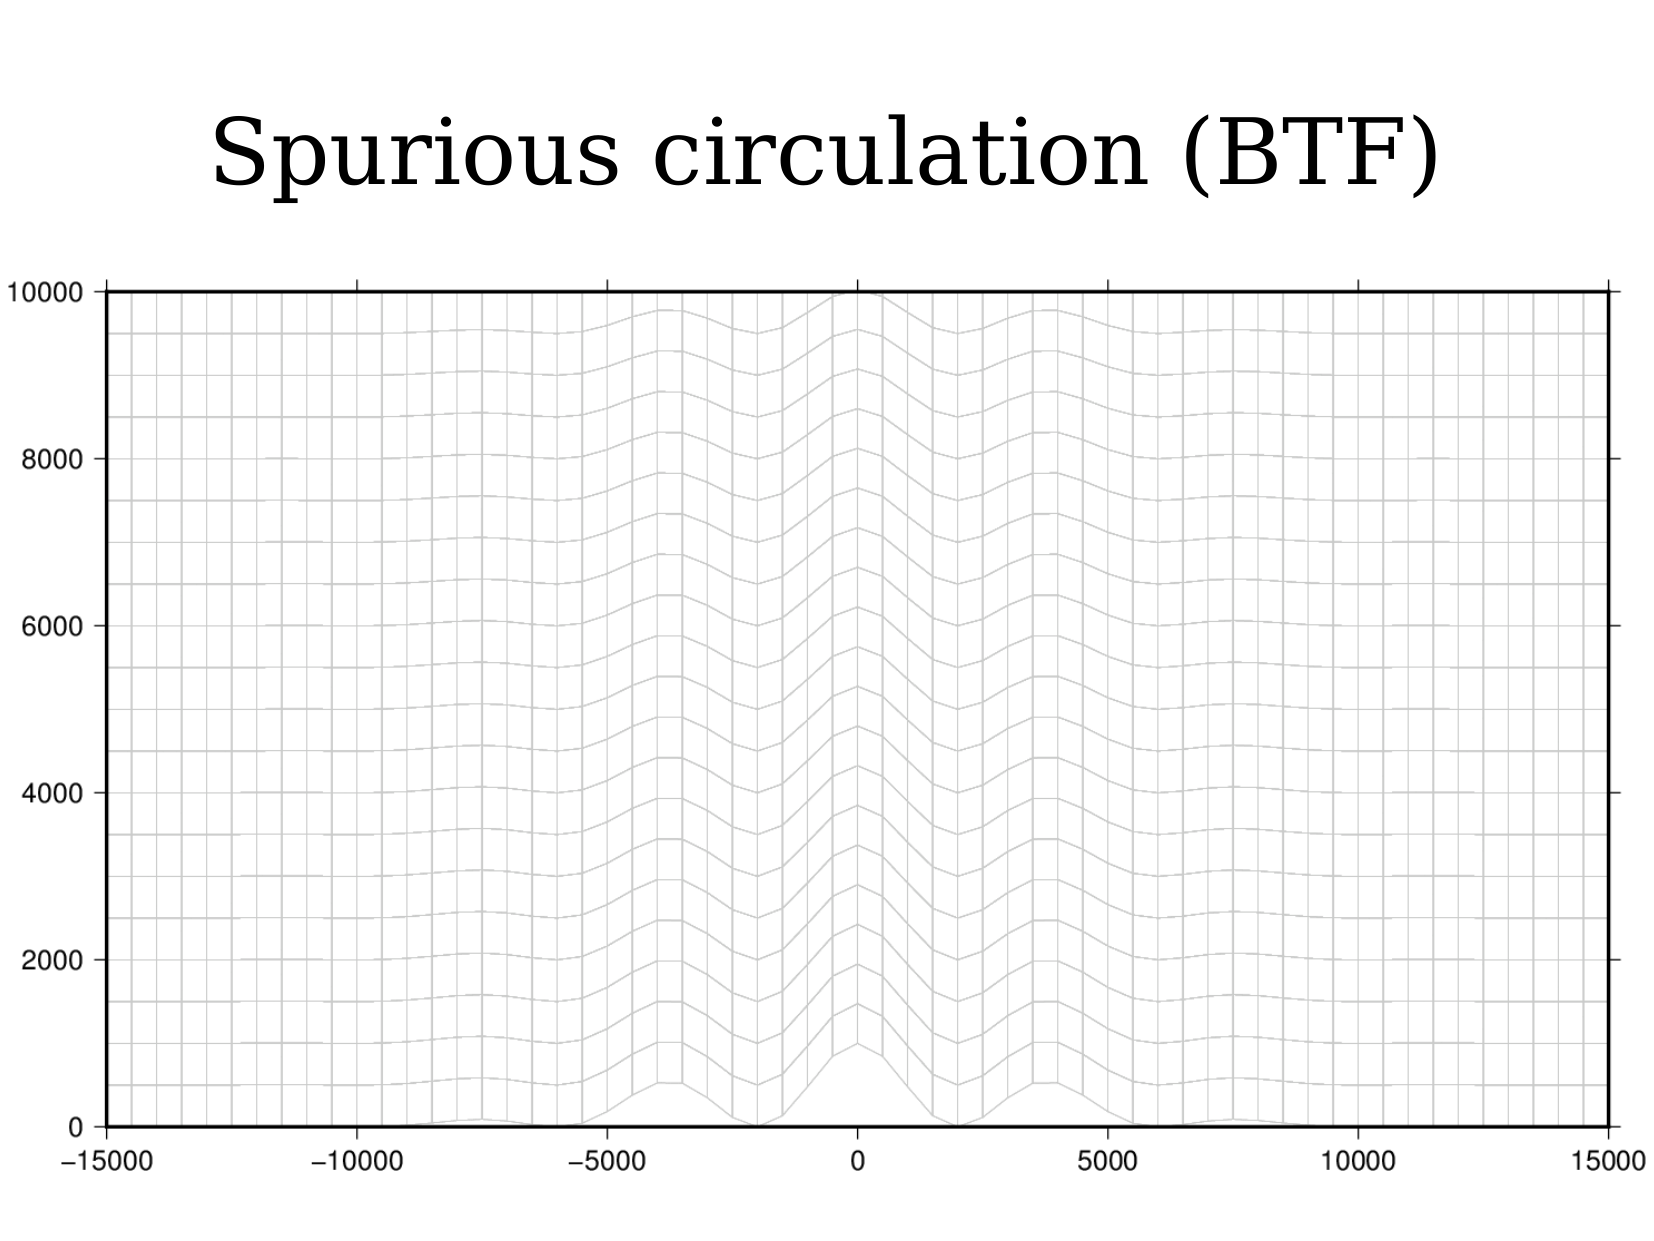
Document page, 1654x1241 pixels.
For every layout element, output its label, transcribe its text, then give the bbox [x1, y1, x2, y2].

picture [7, 278, 1648, 1171]
title Spurious circulation (BTF) [82, 49, 1571, 257]
